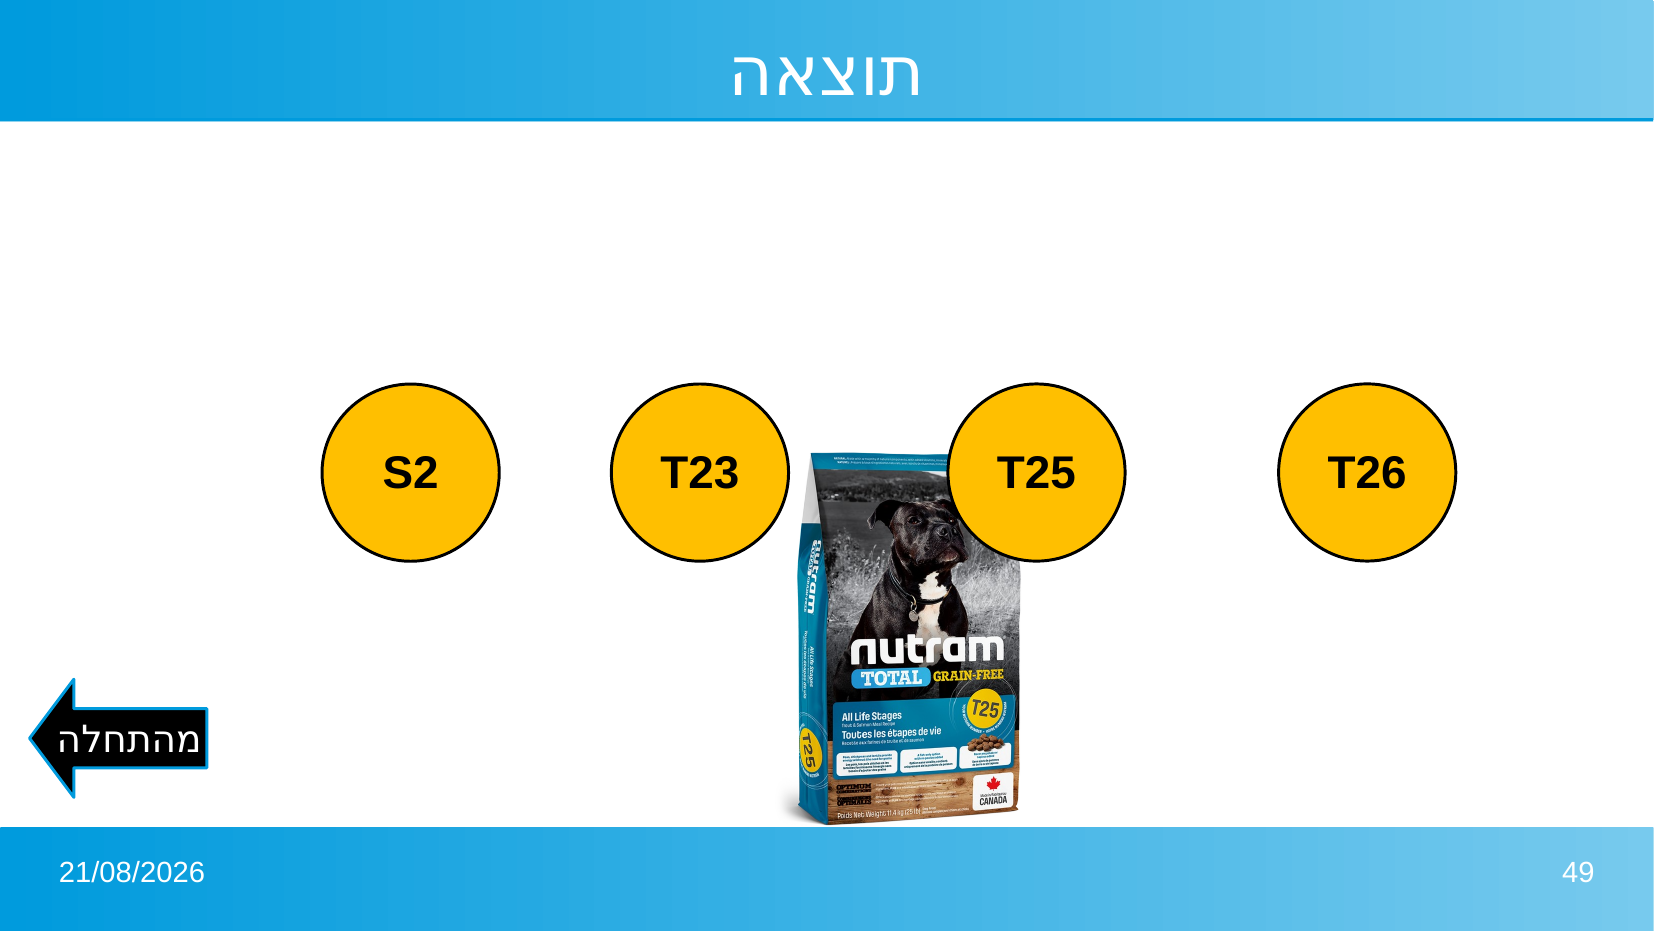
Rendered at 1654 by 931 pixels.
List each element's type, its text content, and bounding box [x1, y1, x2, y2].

text_box T26 [1278, 383, 1456, 562]
title תוצאה [59, 21, 1595, 116]
text_box מהתחלה [29, 679, 207, 798]
picture [771, 450, 1046, 827]
text_box T23 [611, 383, 789, 562]
text_box S2 [322, 384, 500, 562]
text_box T25 [947, 383, 1126, 562]
